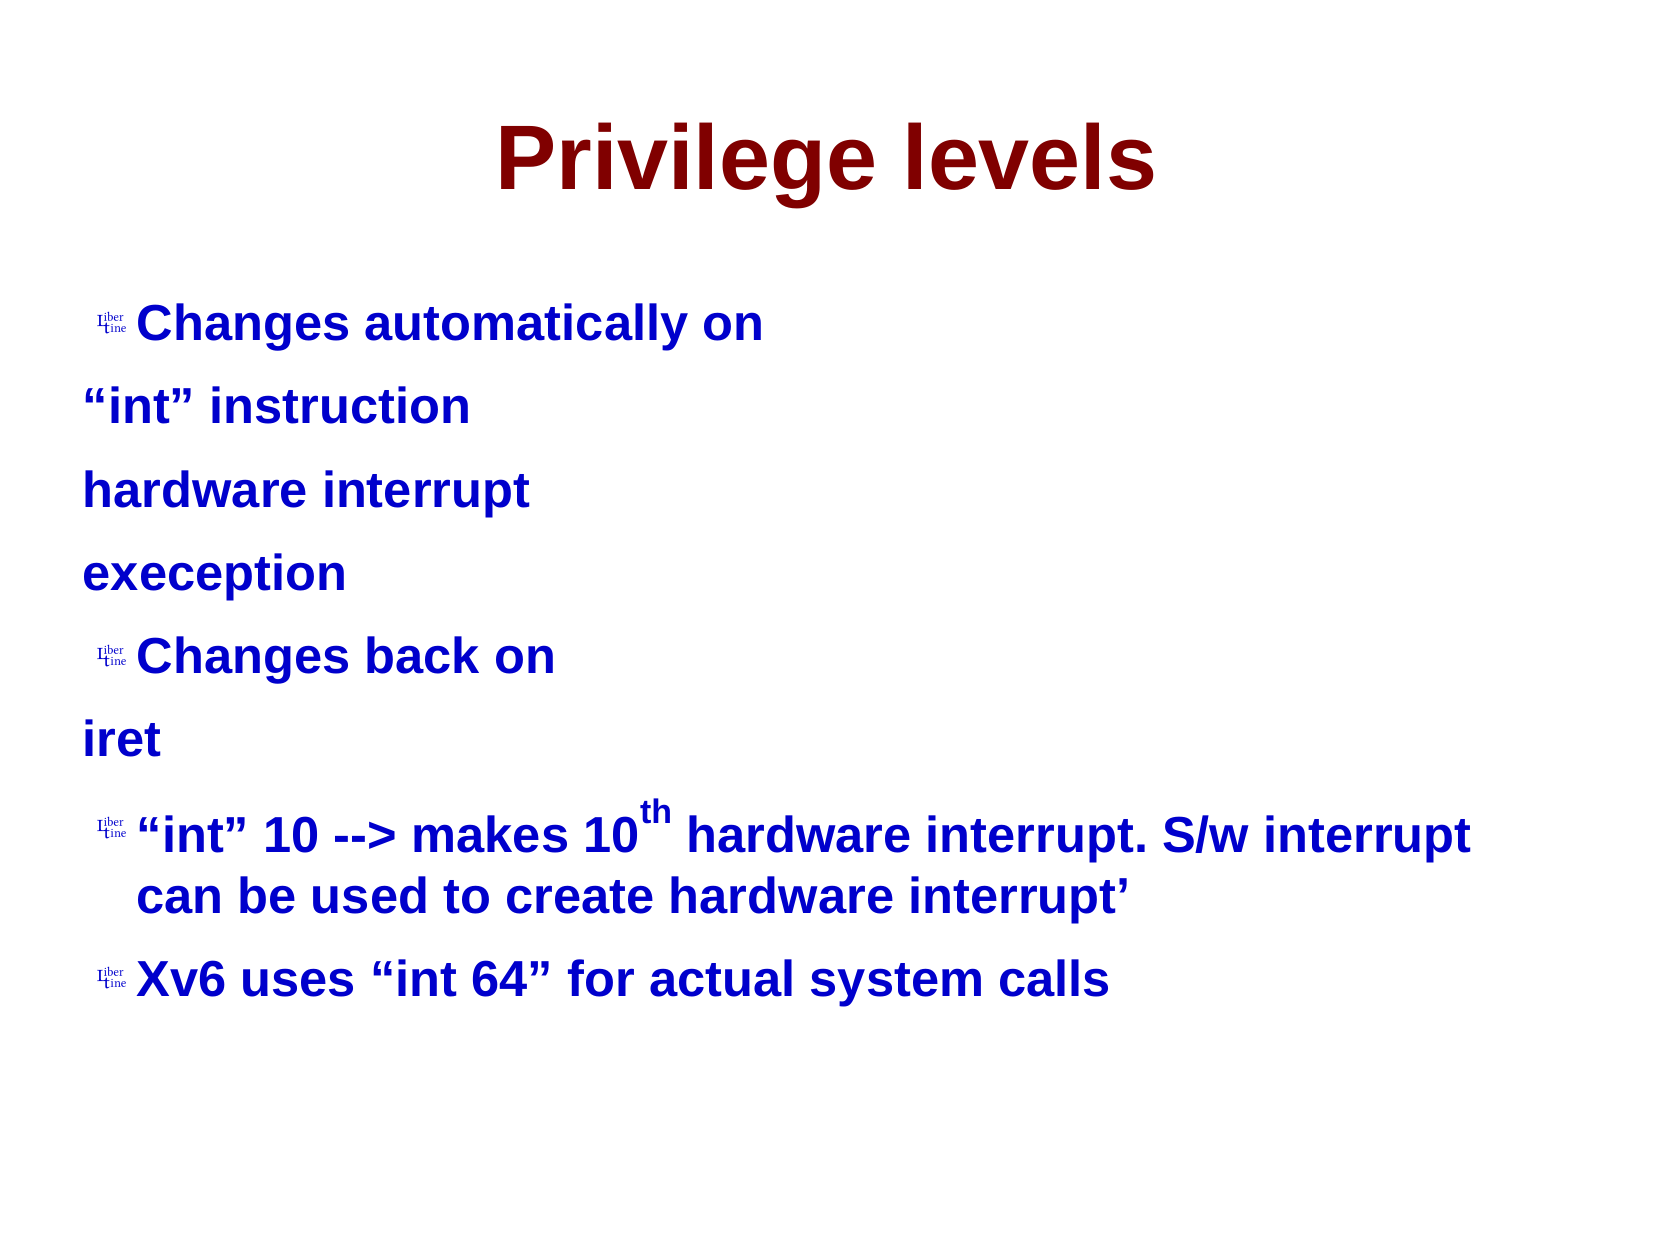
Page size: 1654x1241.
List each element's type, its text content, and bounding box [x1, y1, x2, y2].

list Changes automatically on “int” instruction hardware interrupt exeception Changes back on iret “int” 10 --> makes 10th hardware interrupt. S/w interrupt can be used to create hardware interrupt’ Xv6 uses “int 64” for actual system calls [82, 290, 1571, 1010]
title Privilege levels [82, 49, 1571, 257]
